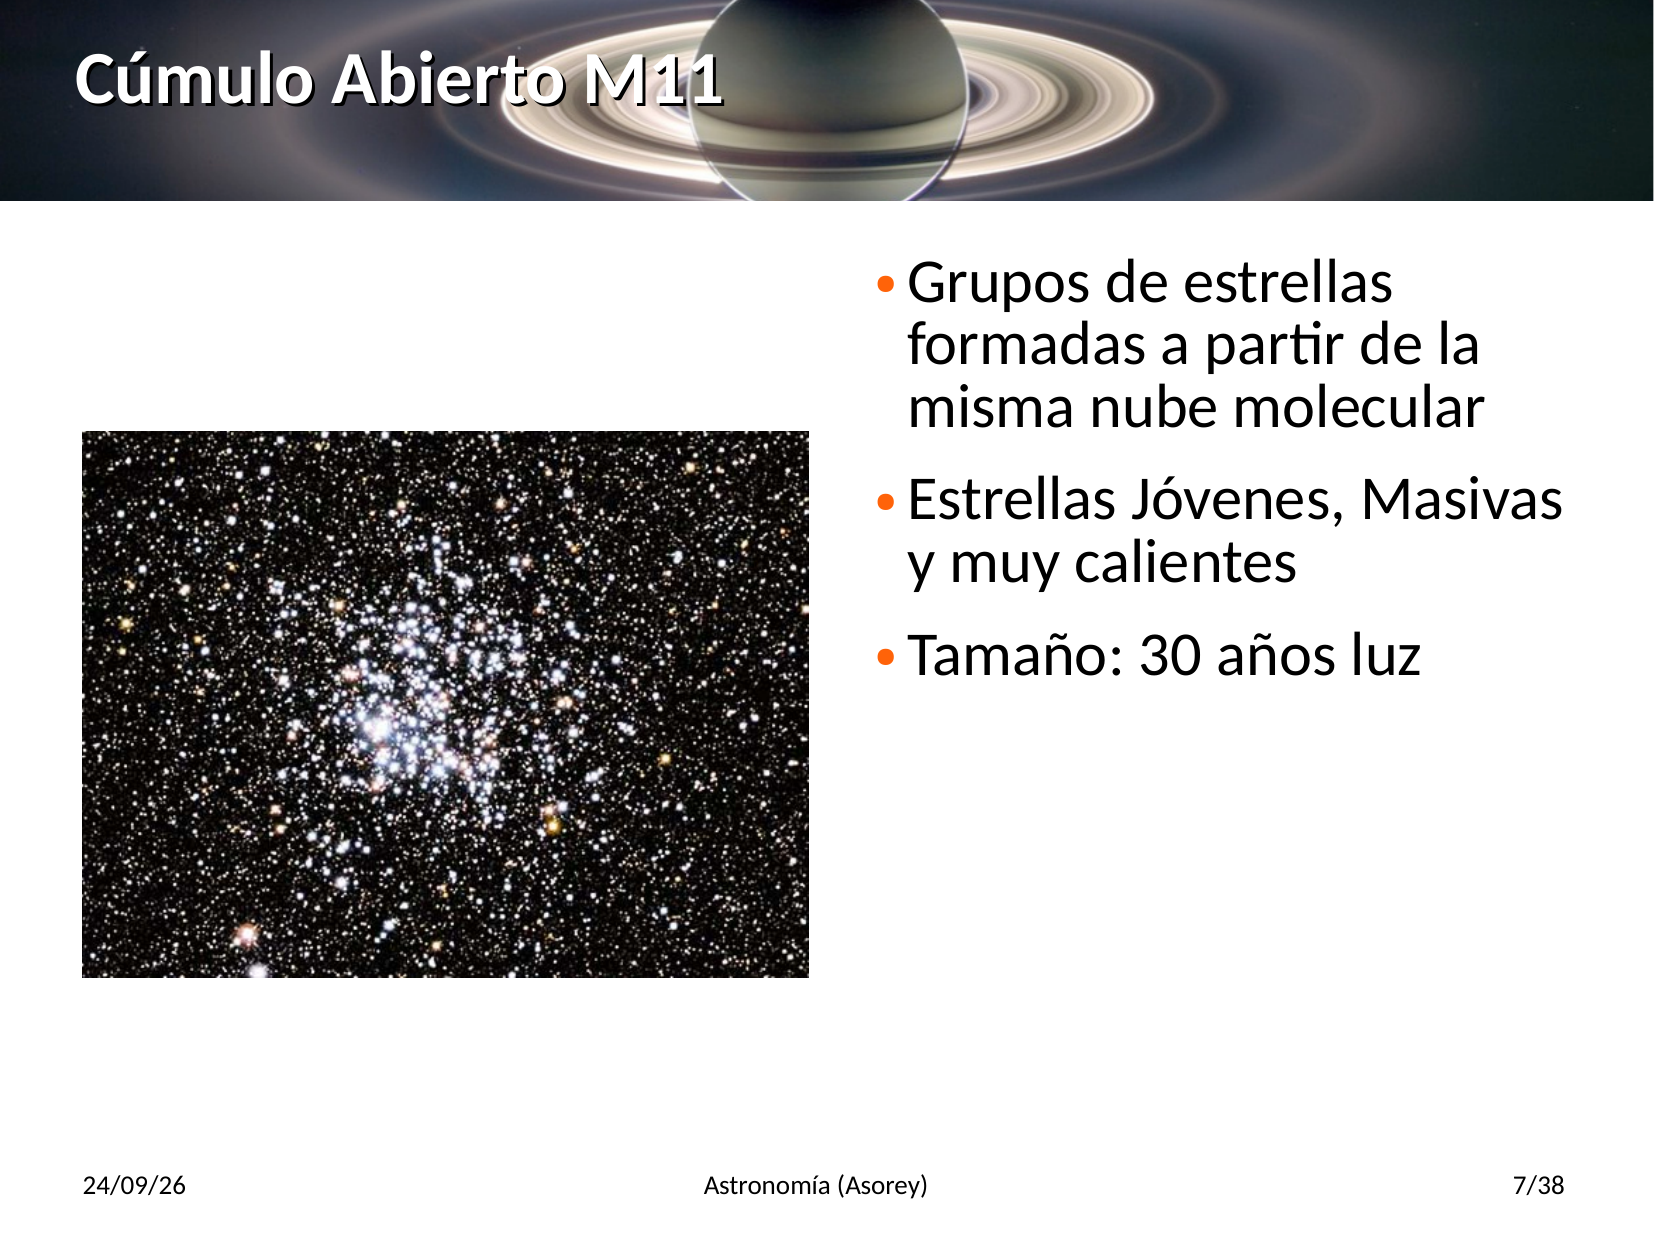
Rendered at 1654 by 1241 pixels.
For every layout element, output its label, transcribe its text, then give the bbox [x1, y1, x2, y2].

picture [0, 0, 1654, 201]
title Cúmulo Abierto M11 [75, 19, 1564, 151]
picture [82, 431, 809, 978]
list Grupos de estrellas formadas a partir de la misma nube molecular Estrellas Jóvenes, Masivas y muy calientes Tamaño: 30 años luz [845, 255, 1572, 1156]
